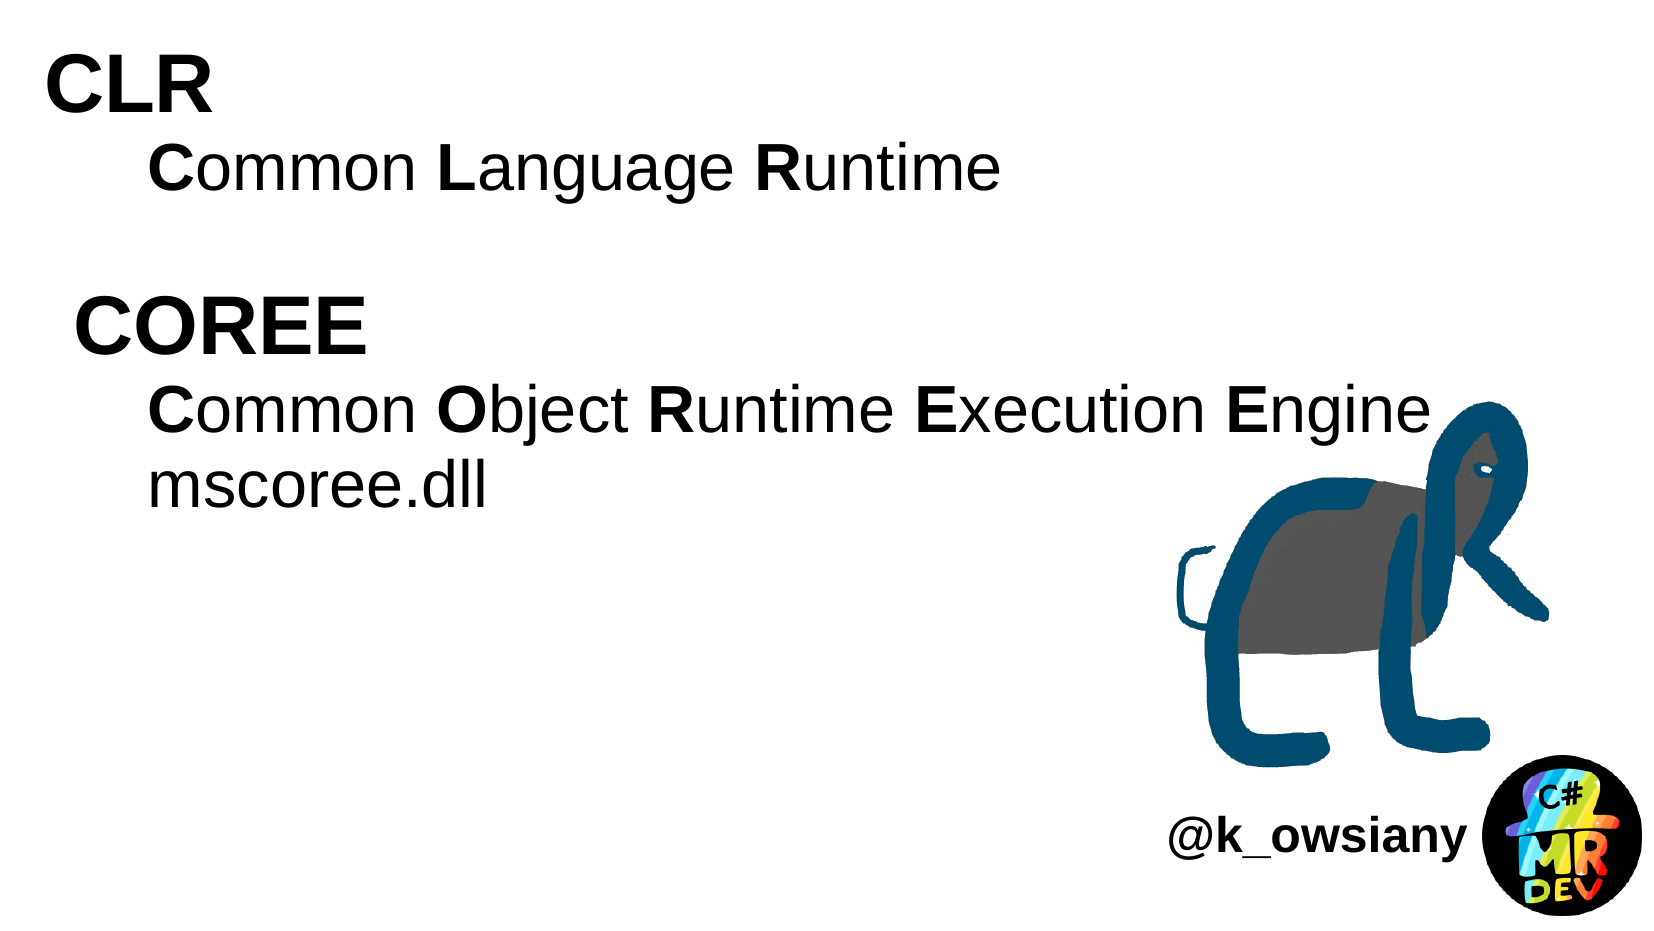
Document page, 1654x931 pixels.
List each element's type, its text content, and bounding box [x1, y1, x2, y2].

text_box CLR Common Language Runtime COREE Common Object Runtime Execution Engine mscoree.dll [0, 29, 1448, 577]
picture [1167, 392, 1642, 916]
